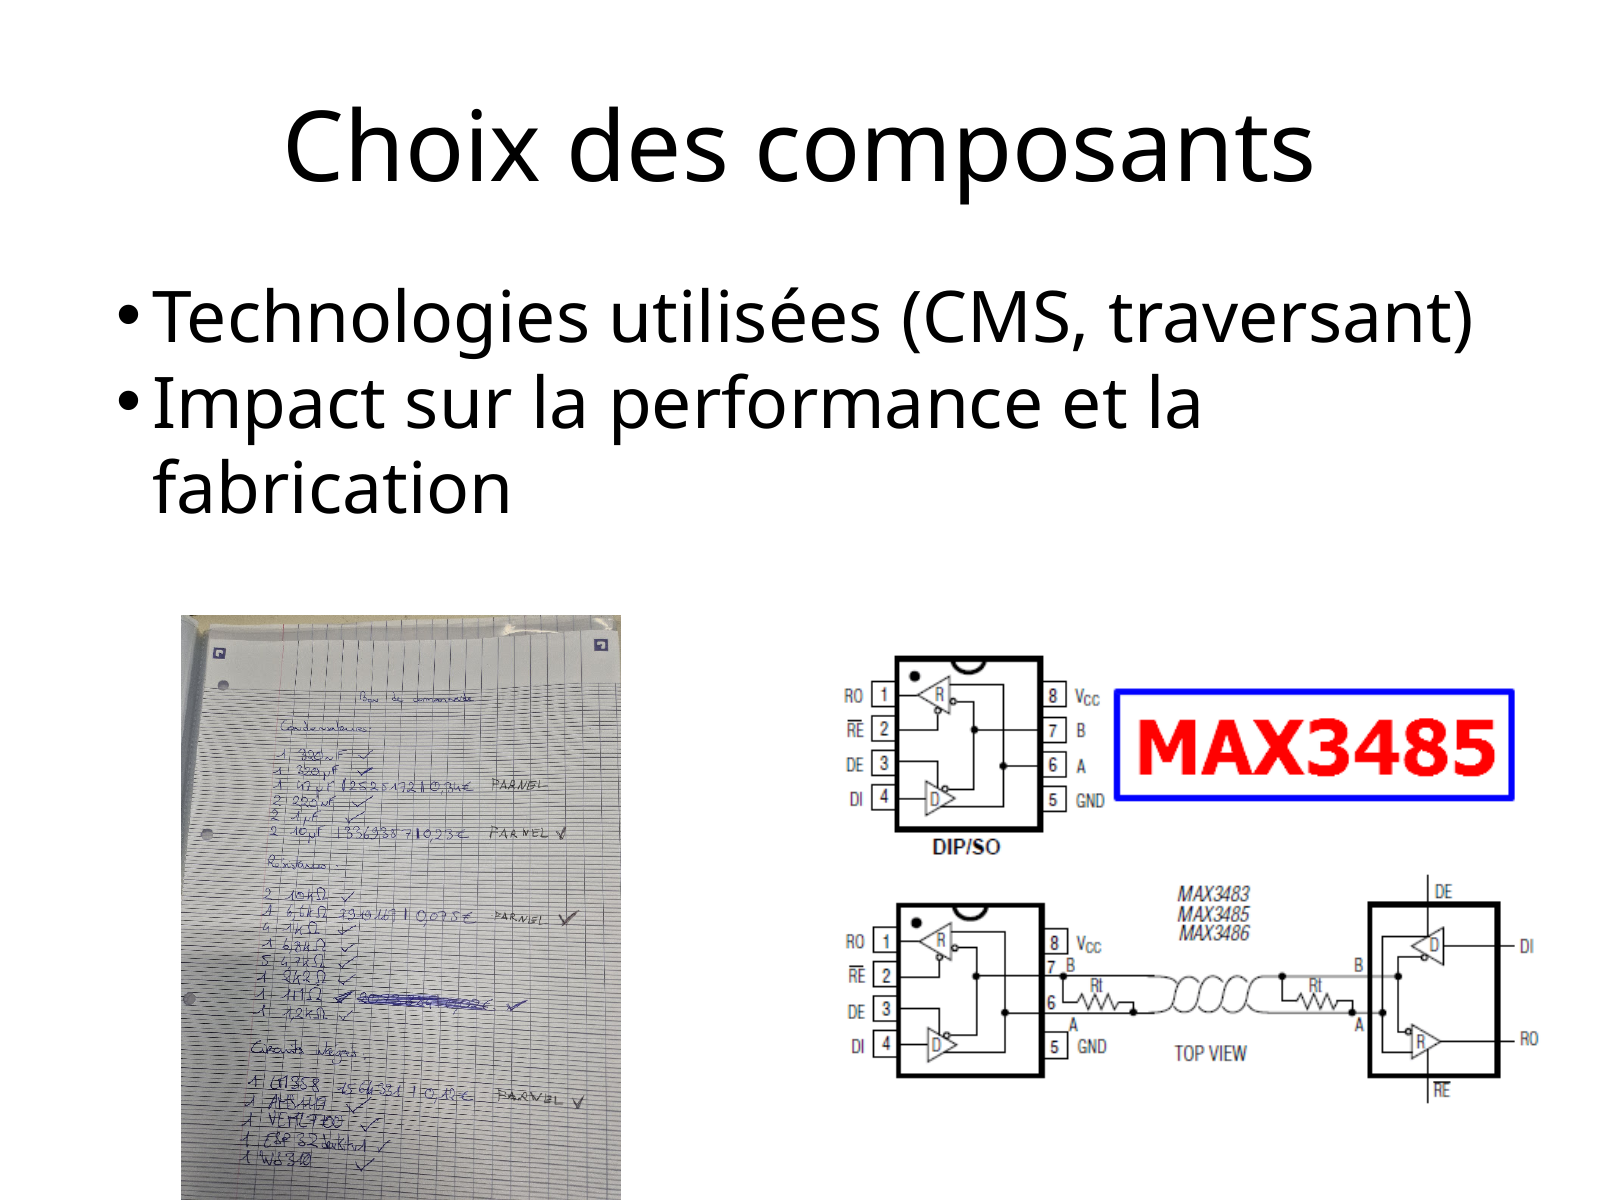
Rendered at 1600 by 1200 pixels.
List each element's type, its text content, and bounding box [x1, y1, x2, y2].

picture [181, 615, 621, 1200]
picture [826, 620, 1551, 1116]
text_box Technologies utilisées (CMS, traversant) Impact sur la performance et la fabrication [80, 271, 1520, 1072]
text_box Choix des composants [80, 36, 1520, 248]
